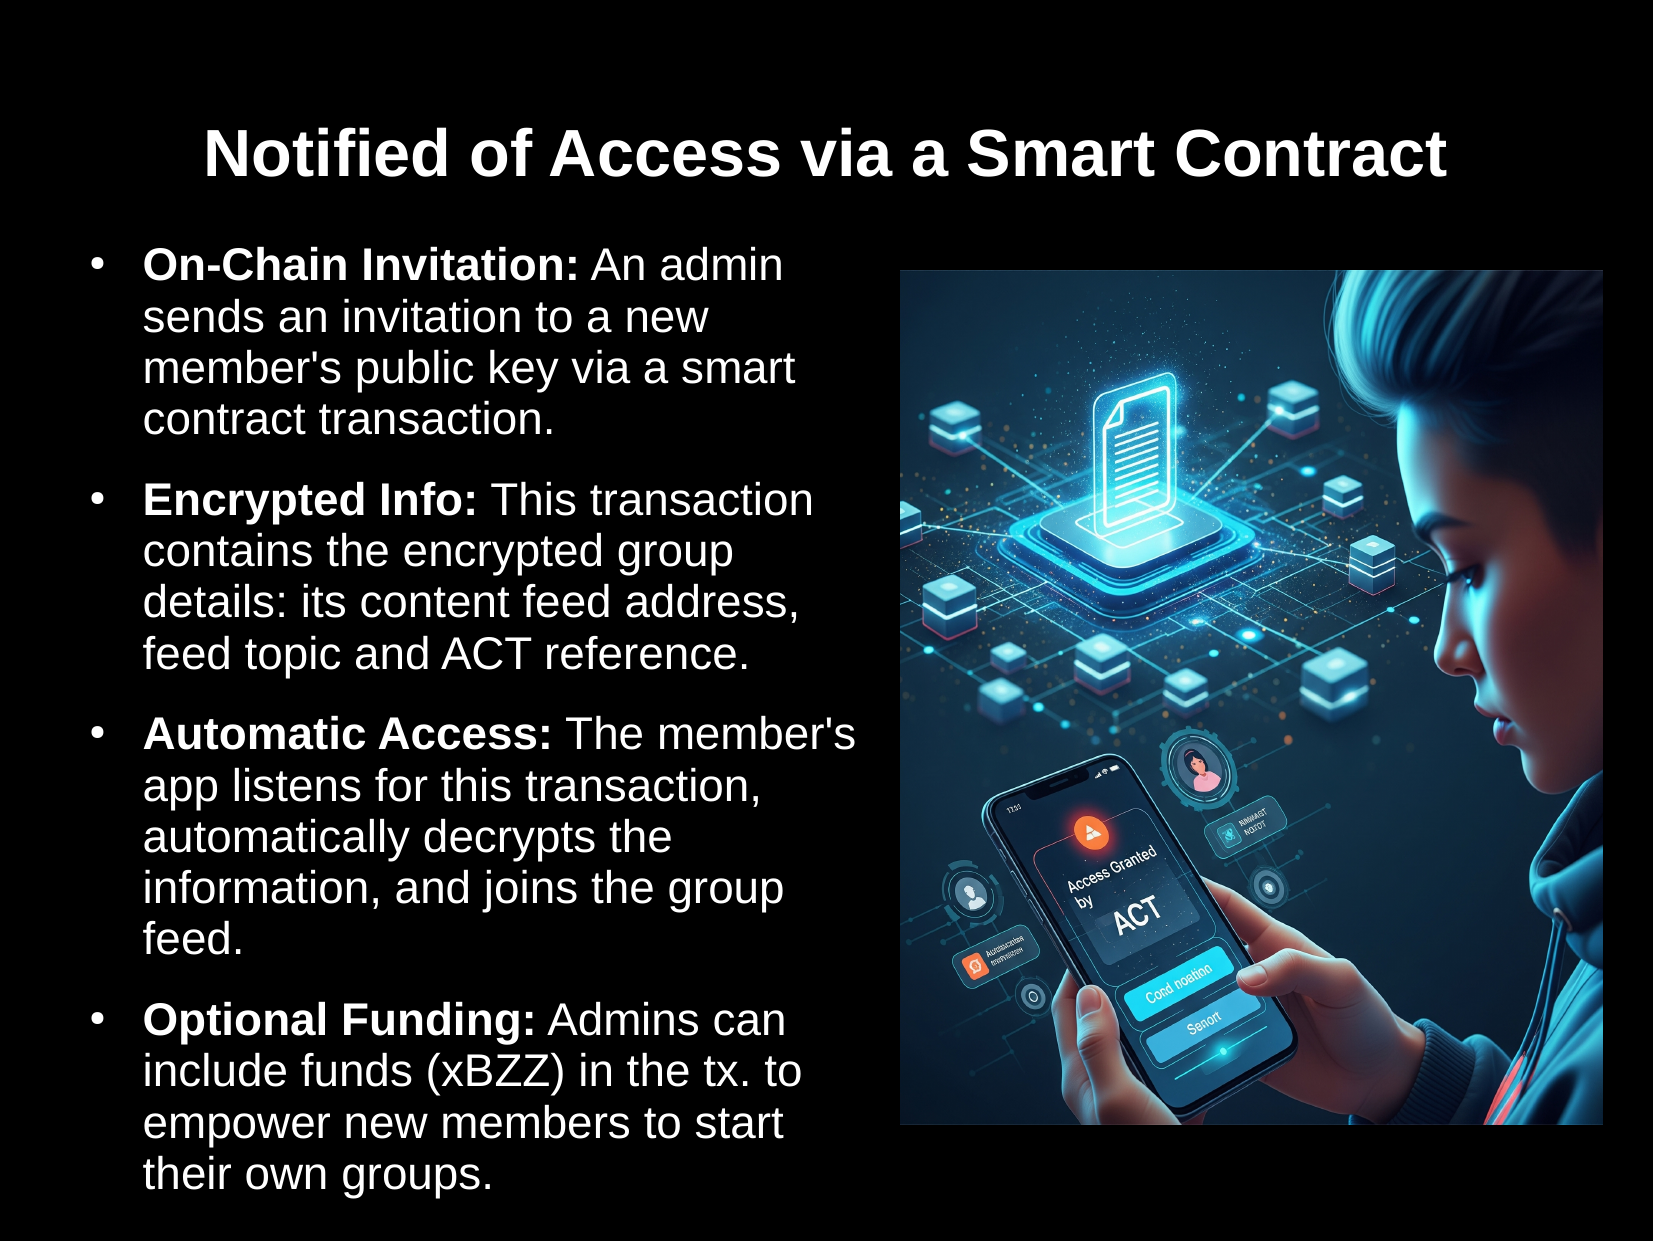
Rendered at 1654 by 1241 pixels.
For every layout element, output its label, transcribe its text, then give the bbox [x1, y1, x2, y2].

title Notified of Access via a Smart Contract [82, 57, 1571, 249]
list On-Chain Invitation: An admin sends an invitation to a new member's public key via a smart contract transaction. Encrypted Info: This transaction contains the encrypted group details: its content feed address, feed topic and ACT reference. Automatic Access: The member's app listens for this transaction, automatically decrypts the information, and joins the group feed. Optional Funding: Admins can include funds (xBZZ) in the tx. to empower new members to start their own groups. [71, 239, 873, 1241]
picture [900, 270, 1603, 1126]
